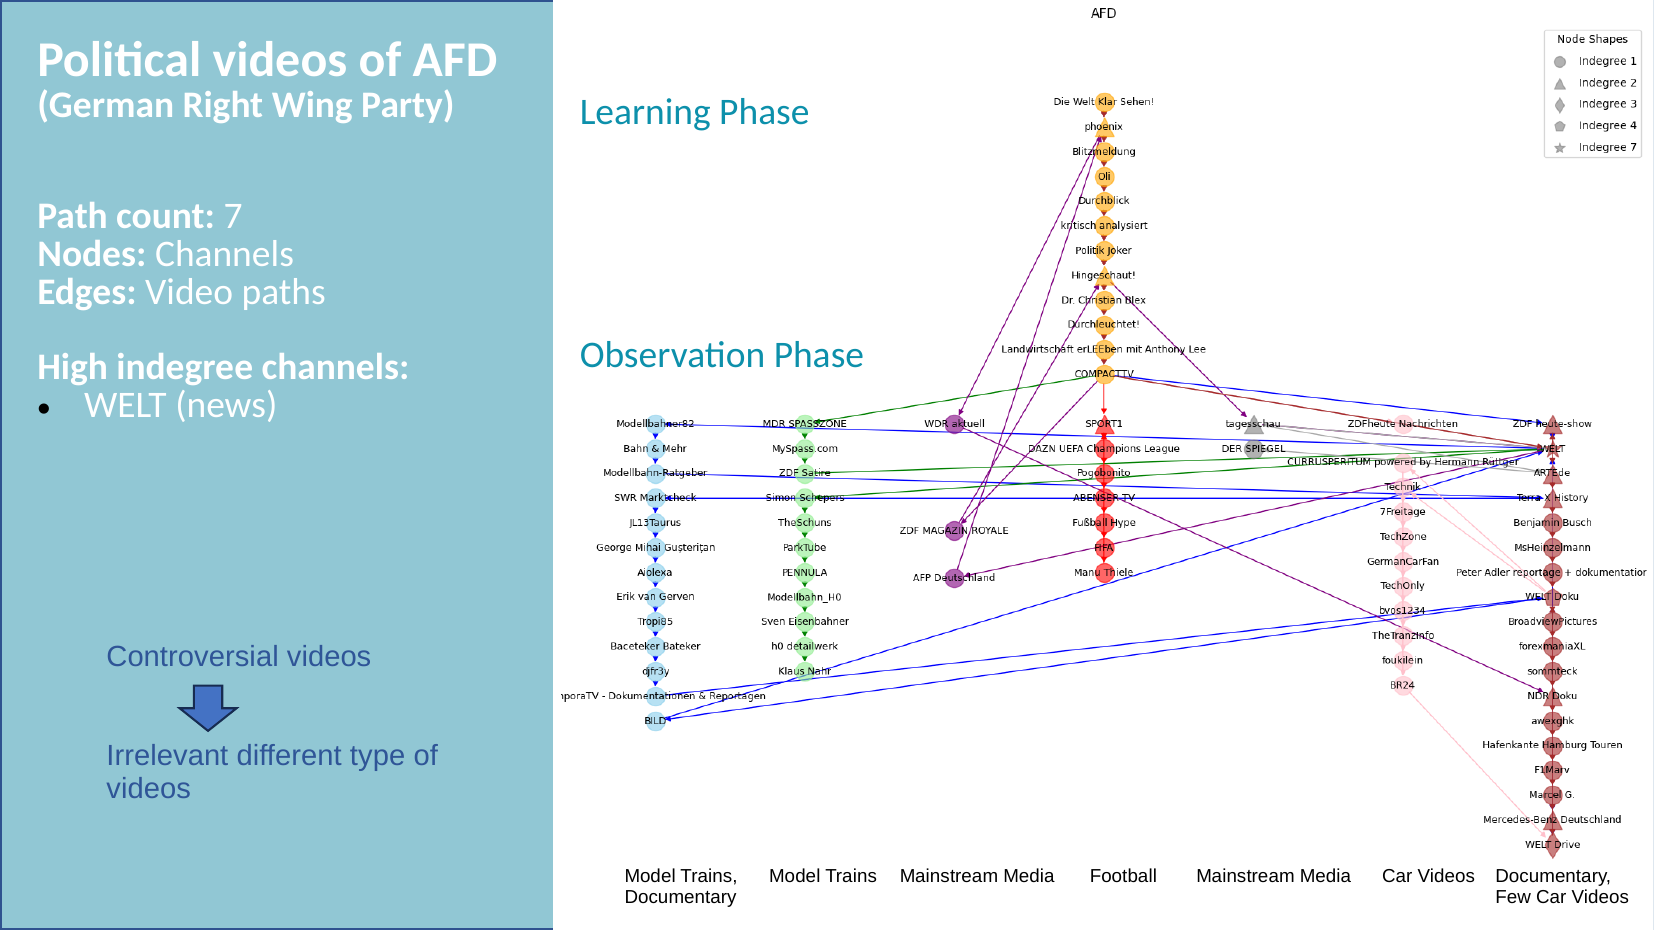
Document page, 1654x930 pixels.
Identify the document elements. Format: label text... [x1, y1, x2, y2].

text_box Model Trains [754, 857, 885, 912]
text_box Mainstream Media [885, 857, 1069, 920]
picture [553, 0, 1654, 930]
text_box [179, 685, 237, 731]
text_box Learning Phase [564, 88, 849, 194]
text_box Controversial videos Irrelevant different type of videos [91, 633, 496, 818]
text_box Football [1075, 858, 1172, 920]
text_box Path count: 7 Nodes: Channels Edges: Video paths High indegree channels: WELT (news) [22, 192, 565, 486]
text_box Documentary, Few Car Videos [1480, 857, 1644, 930]
text_box Mainstream Media [1181, 857, 1365, 920]
text_box Observation Phase [565, 332, 981, 393]
text_box Car Videos [1367, 857, 1480, 920]
text_box Model Trains, Documentary [609, 857, 752, 930]
text_box Political videos of AFD (German Right Wing Party) [22, 31, 536, 192]
